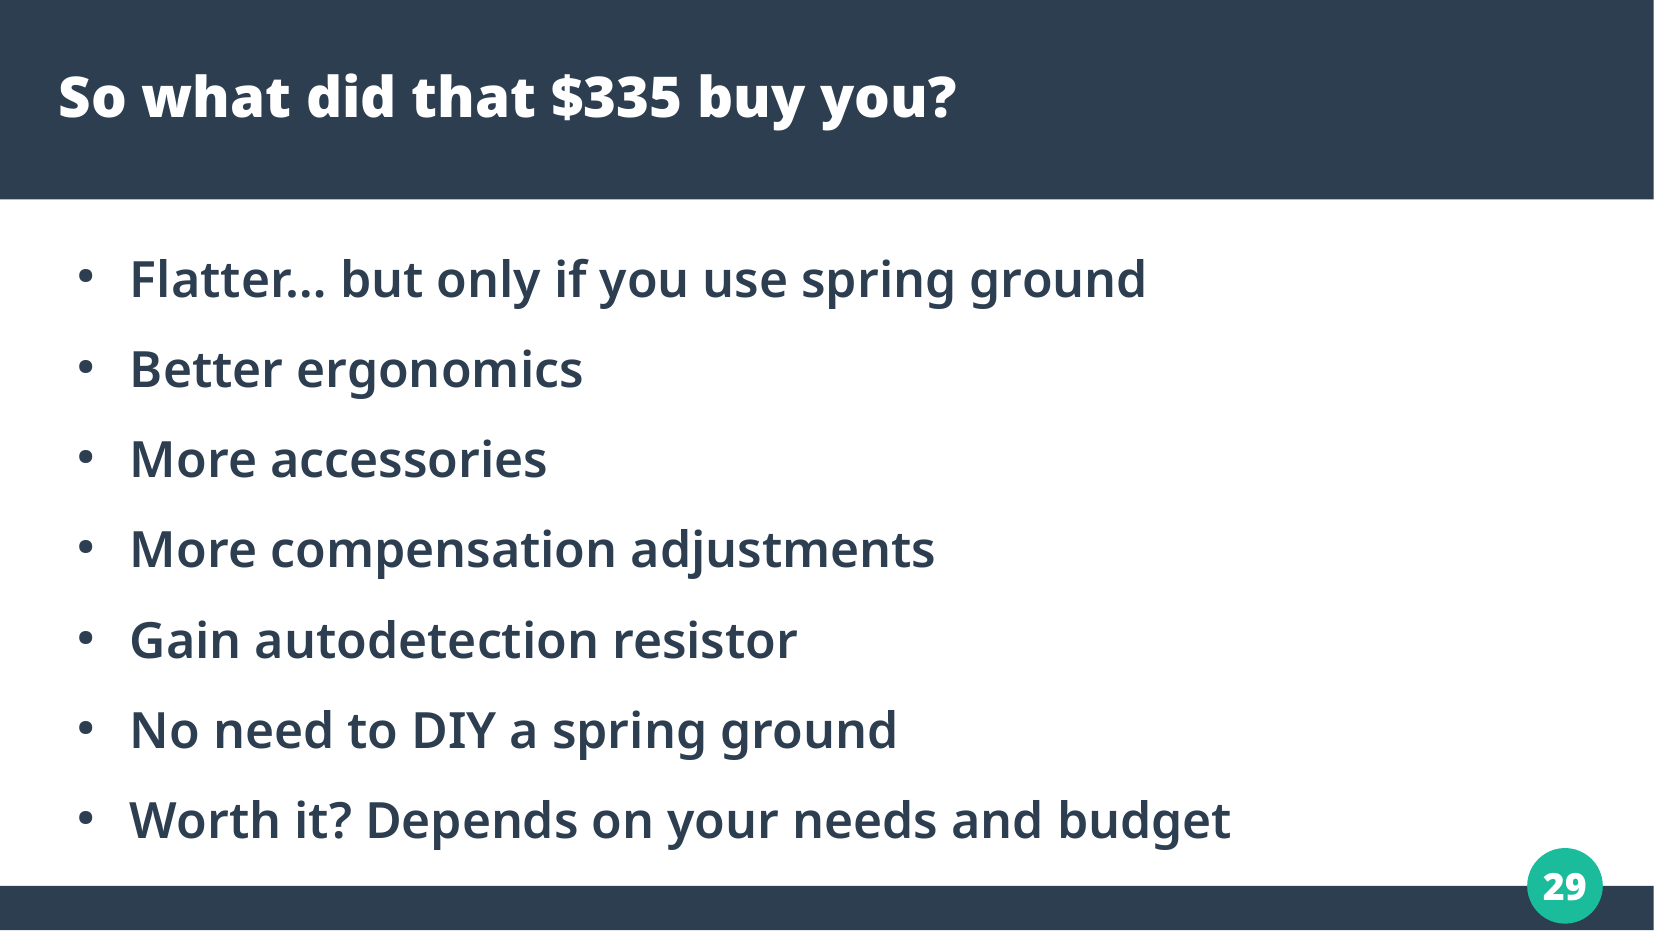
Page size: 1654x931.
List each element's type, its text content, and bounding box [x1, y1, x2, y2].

list Flatter… but only if you use spring ground Better ergonomics More accessories More compensation adjustments Gain autodetection resistor No need to DIY a spring ground Worth it? Depends on your needs and budget [59, 243, 1595, 864]
title So what did that $335 buy you? [59, 37, 1595, 155]
